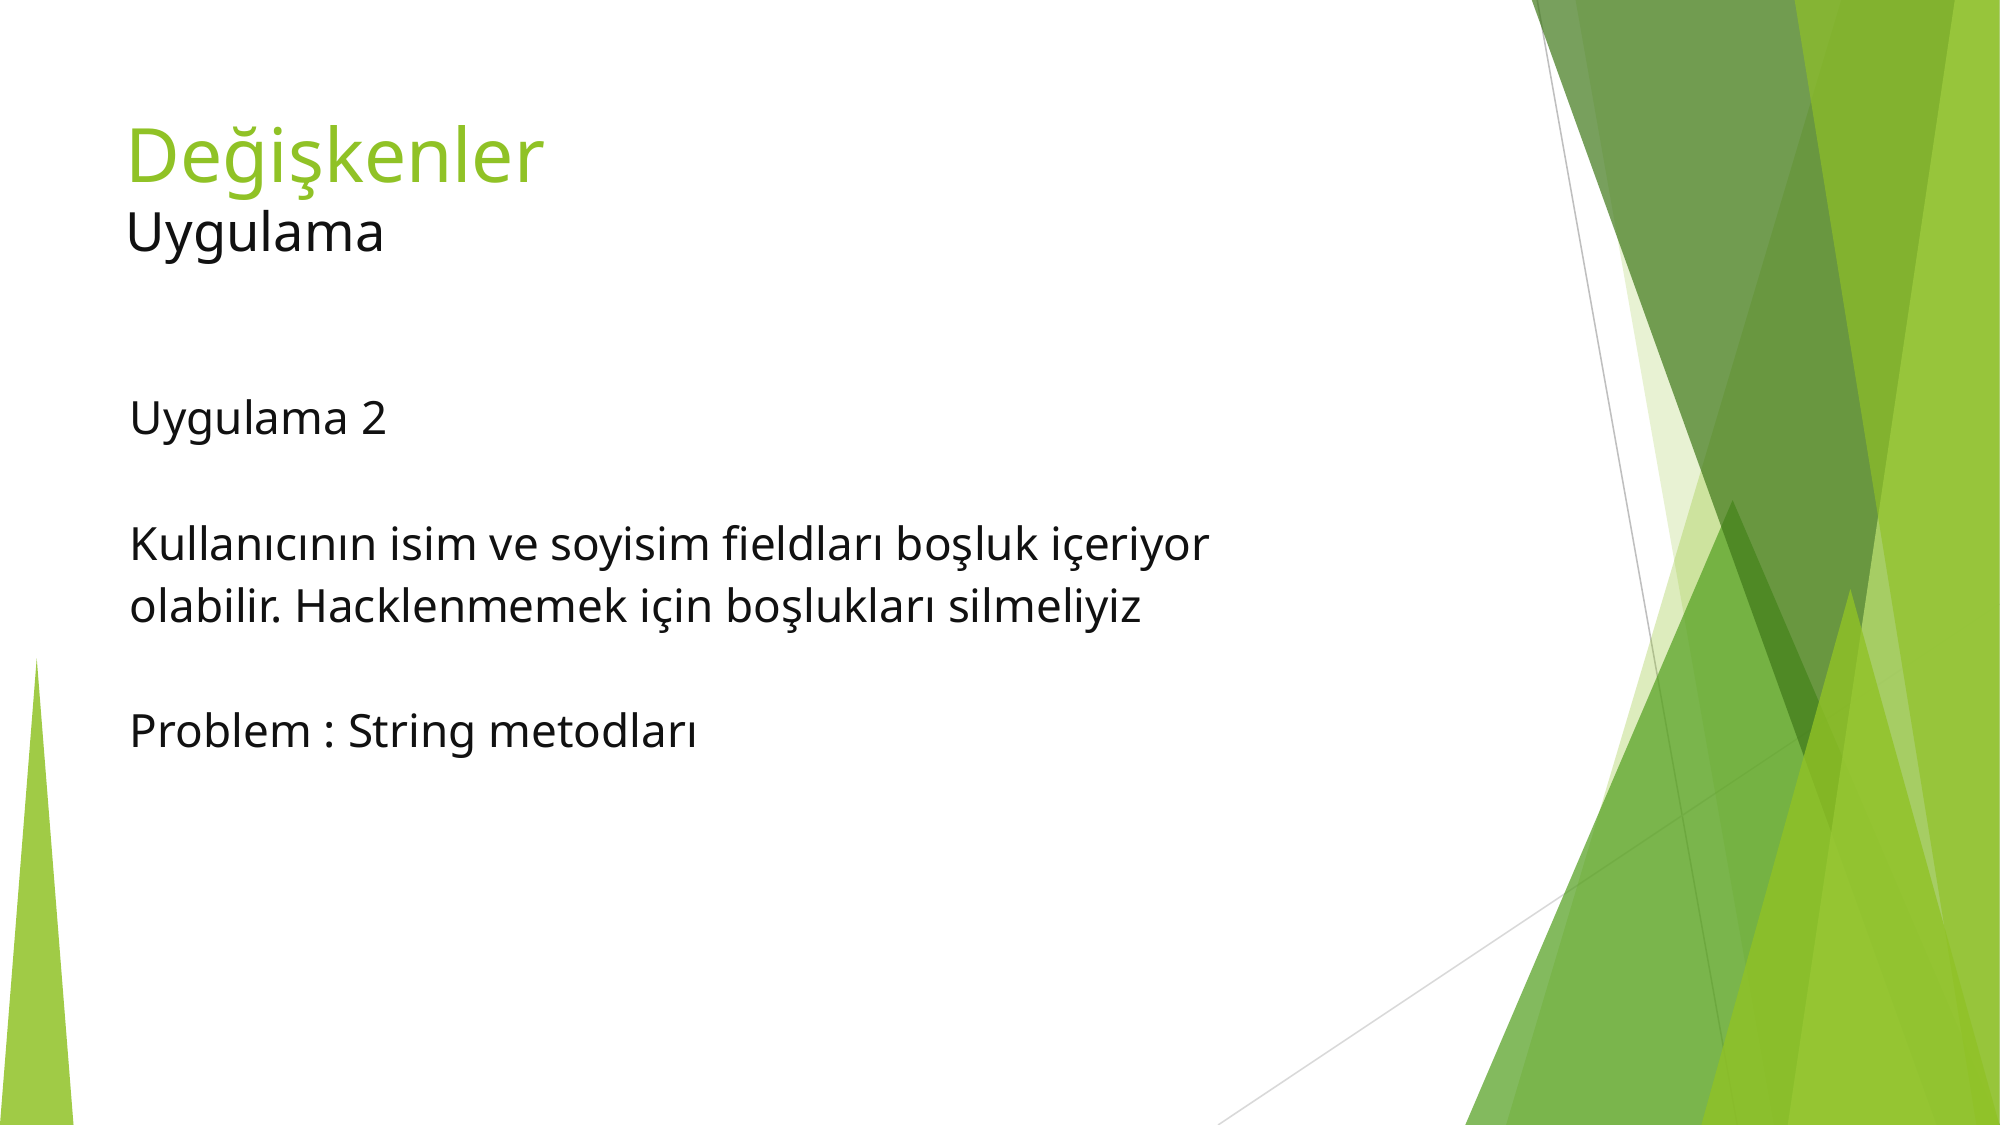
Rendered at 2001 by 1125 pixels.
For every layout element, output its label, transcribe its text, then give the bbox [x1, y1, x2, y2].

text_box Uygulama 2 Kullanıcının isim ve soyisim fieldları boşluk içeriyor olabilir. Hacklenmemek için boşlukları silmeliyiz Problem : String metodları [129, 335, 1335, 875]
title Değişkenler Uygulama [111, 99, 1522, 317]
